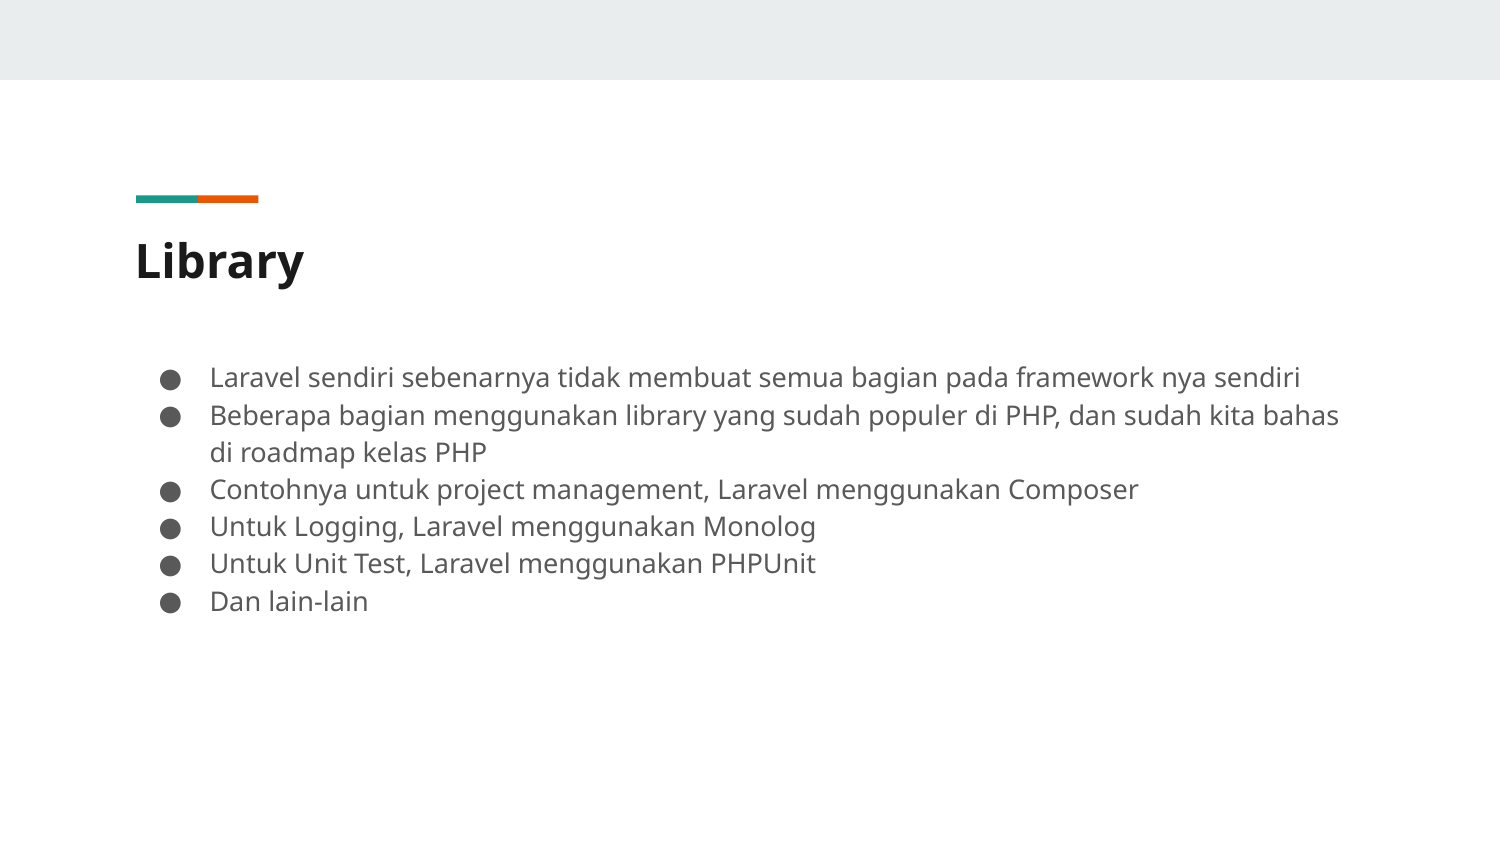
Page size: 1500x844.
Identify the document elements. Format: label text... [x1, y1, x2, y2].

title Library [119, 216, 1381, 305]
list Laravel sendiri sebenarnya tidak membuat semua bagian pada framework nya sendiri Beberapa bagian menggunakan library yang sudah populer di PHP, dan sudah kita bahas di roadmap kelas PHP Contohnya untuk project management, Laravel menggunakan Composer Untuk Logging, Laravel menggunakan Monolog Untuk Unit Test, Laravel menggunakan PHPUnit Dan lain-lain [119, 341, 1381, 712]
